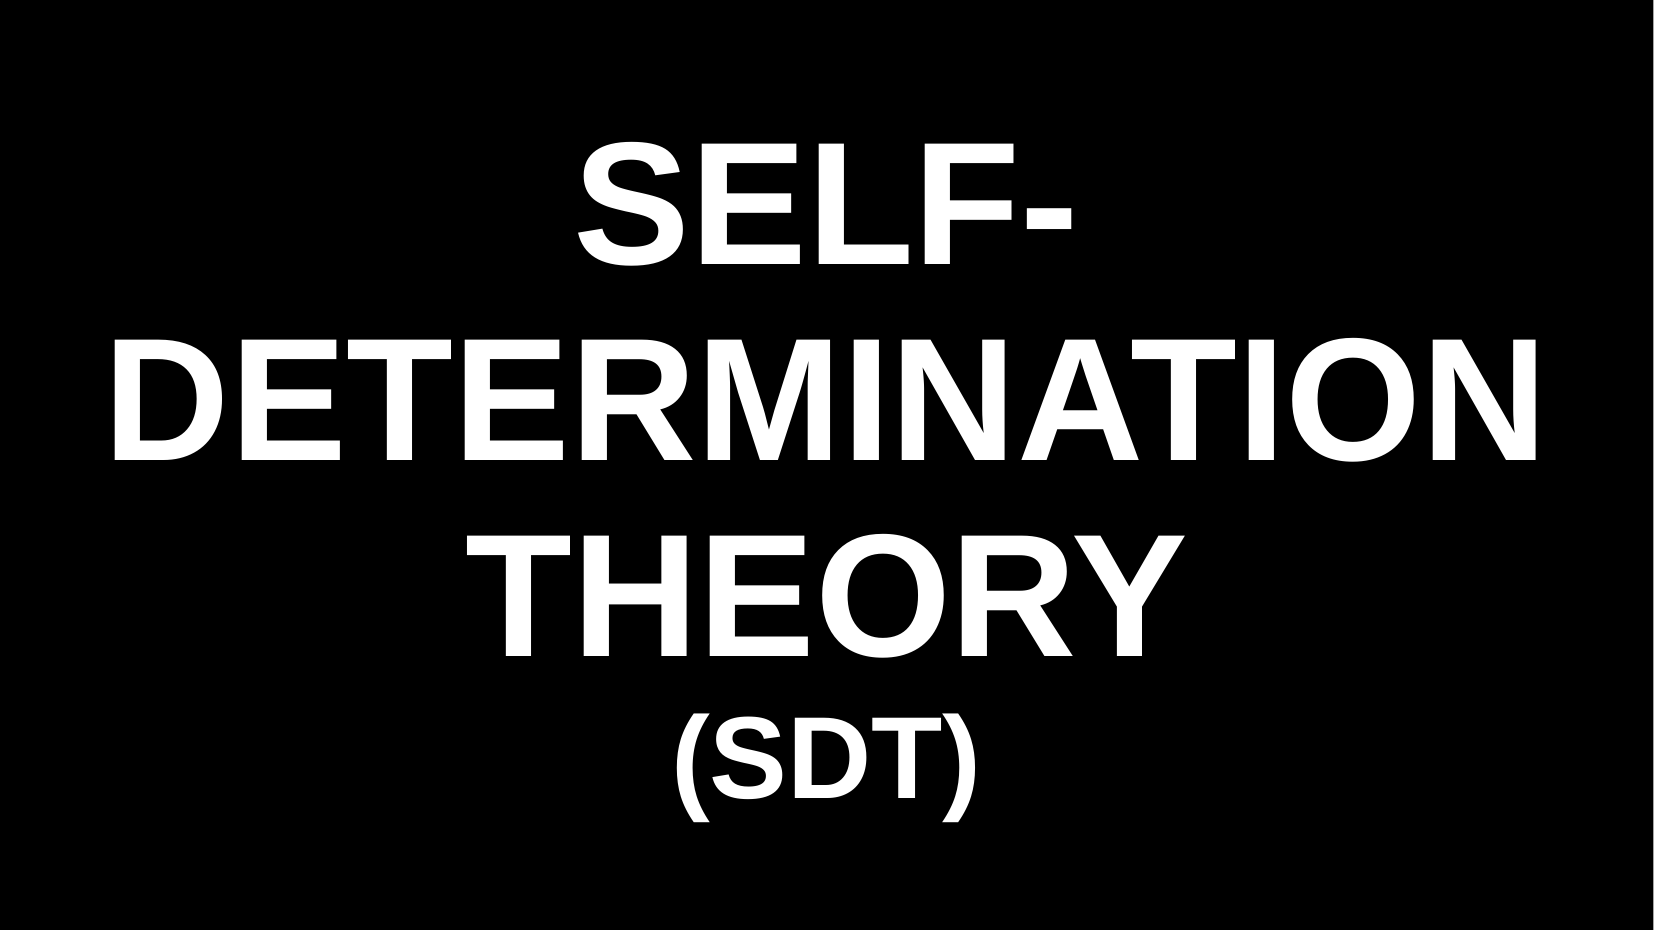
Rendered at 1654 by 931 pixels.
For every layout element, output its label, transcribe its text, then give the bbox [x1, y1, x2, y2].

subtitle SELF-DETERMINATION THEORY (SDT) [82, 0, 1571, 931]
